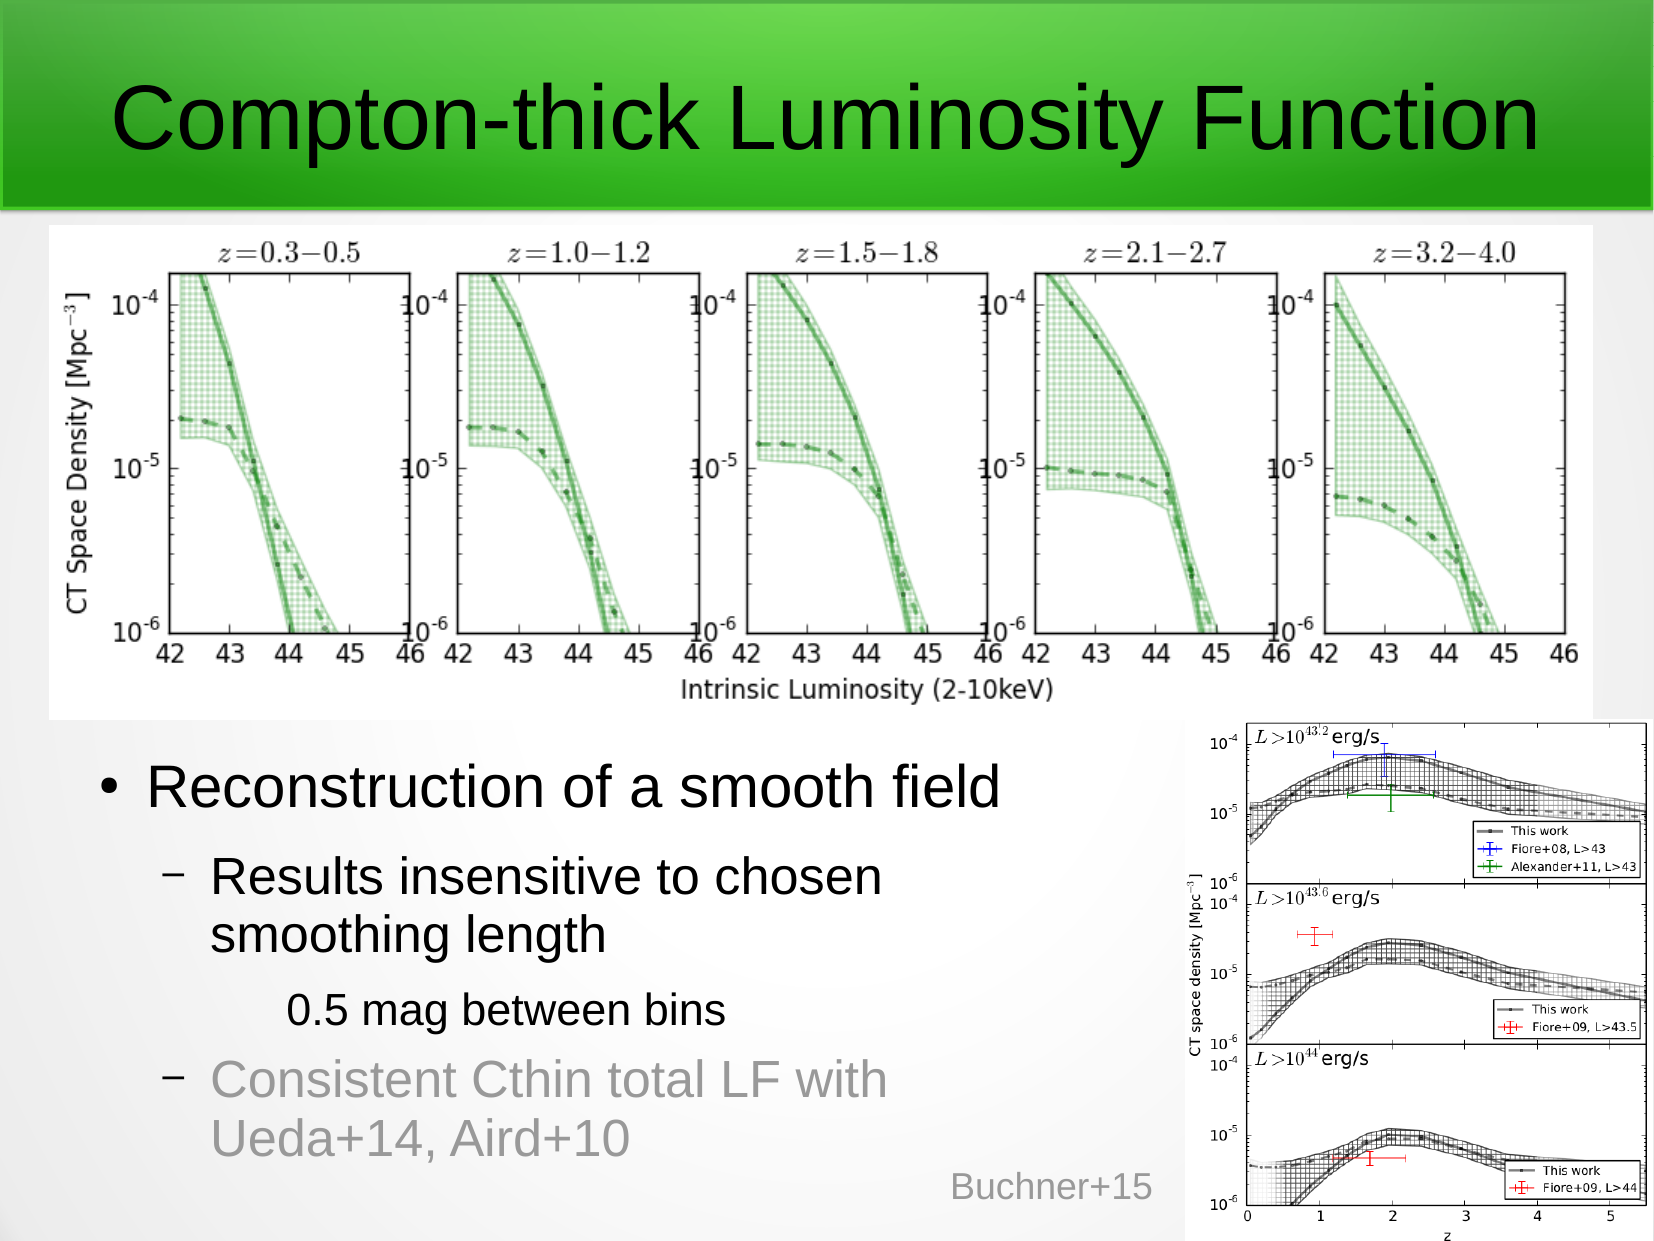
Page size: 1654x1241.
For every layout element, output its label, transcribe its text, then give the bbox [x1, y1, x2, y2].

picture [49, 225, 1653, 1241]
text_box Buchner+15 [900, 1158, 1168, 1216]
list Reconstruction of a smooth field Results insensitive to chosen smoothing length 0.5 mag between bins Consistent Cthin total LF with Ueda+14, Aird+10 [82, 753, 1185, 1171]
title Compton-thick Luminosity Function [82, 47, 1571, 189]
